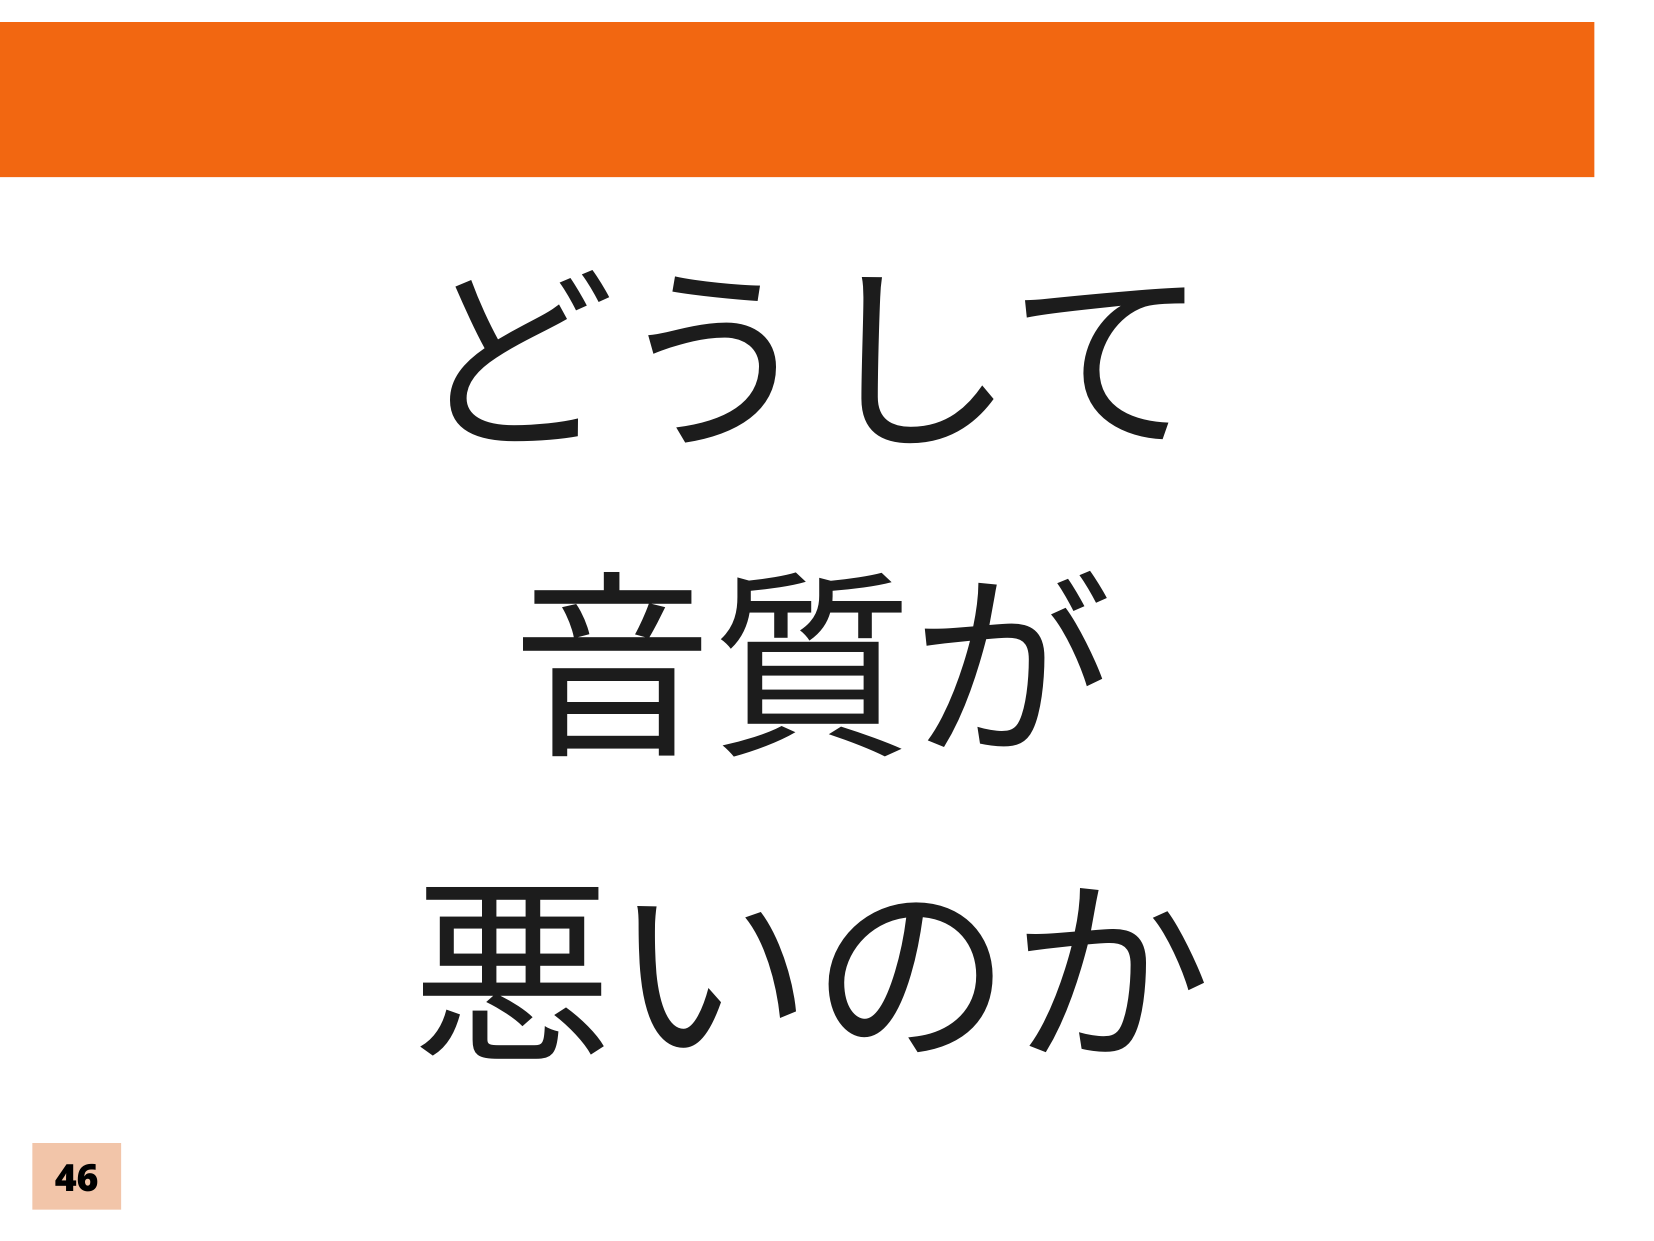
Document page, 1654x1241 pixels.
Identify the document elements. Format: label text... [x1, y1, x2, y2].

list どうして 音質が 悪いのか [59, 201, 1565, 1105]
